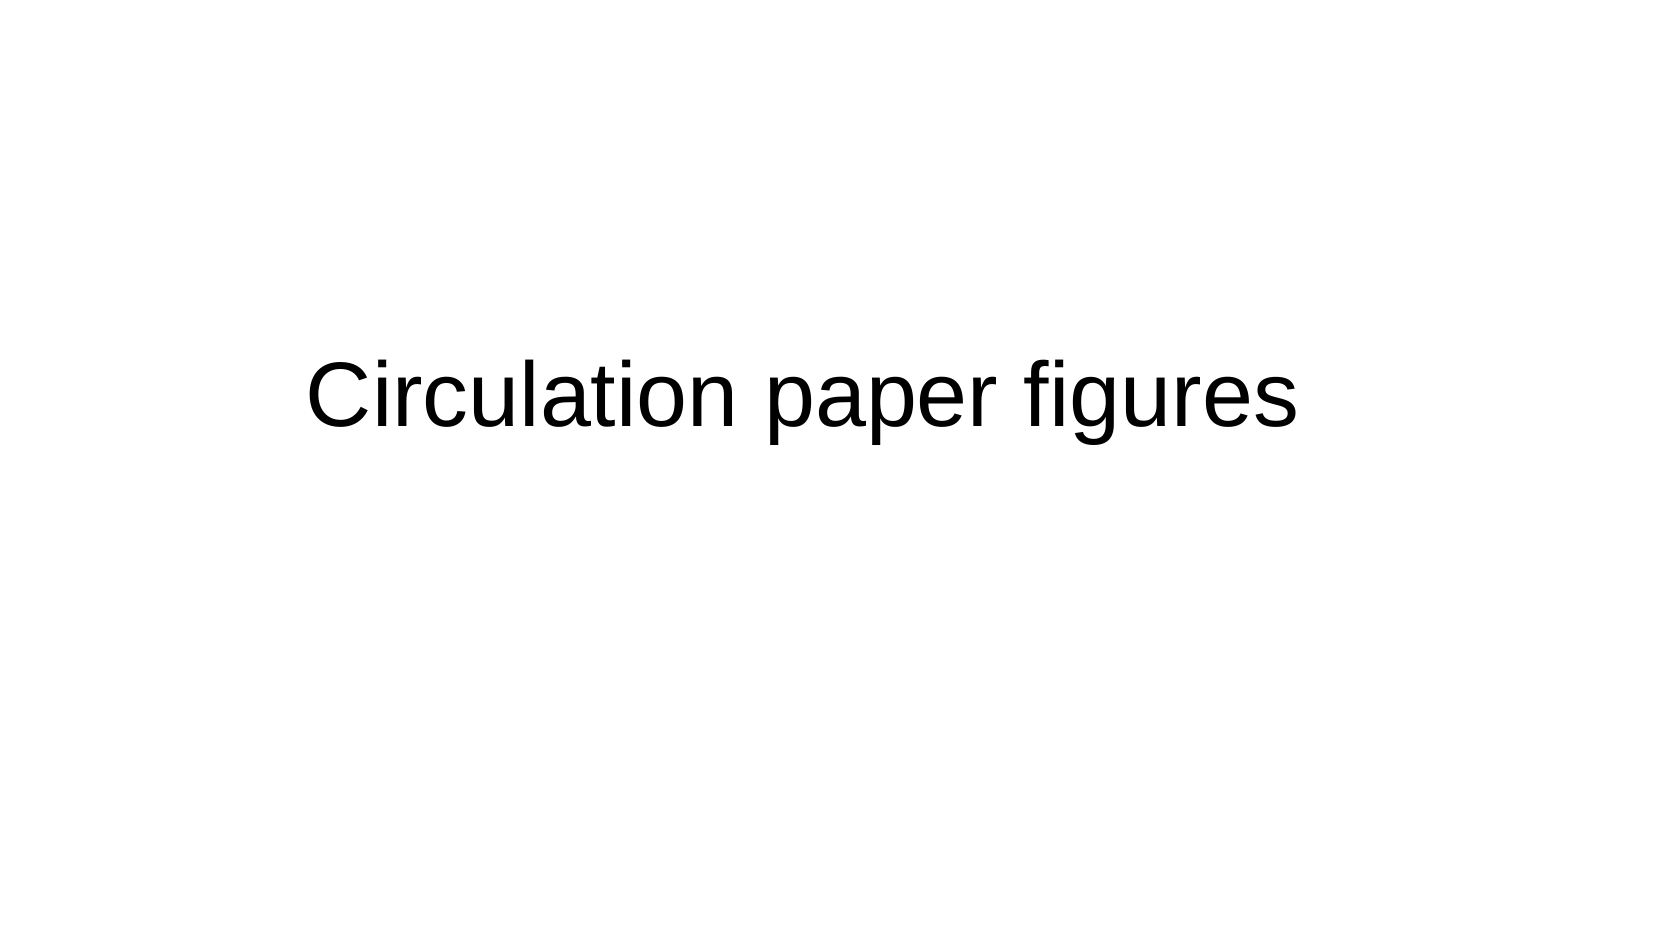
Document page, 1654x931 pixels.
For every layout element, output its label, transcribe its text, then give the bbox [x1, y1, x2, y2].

title Circulation paper figures [59, 317, 1548, 473]
